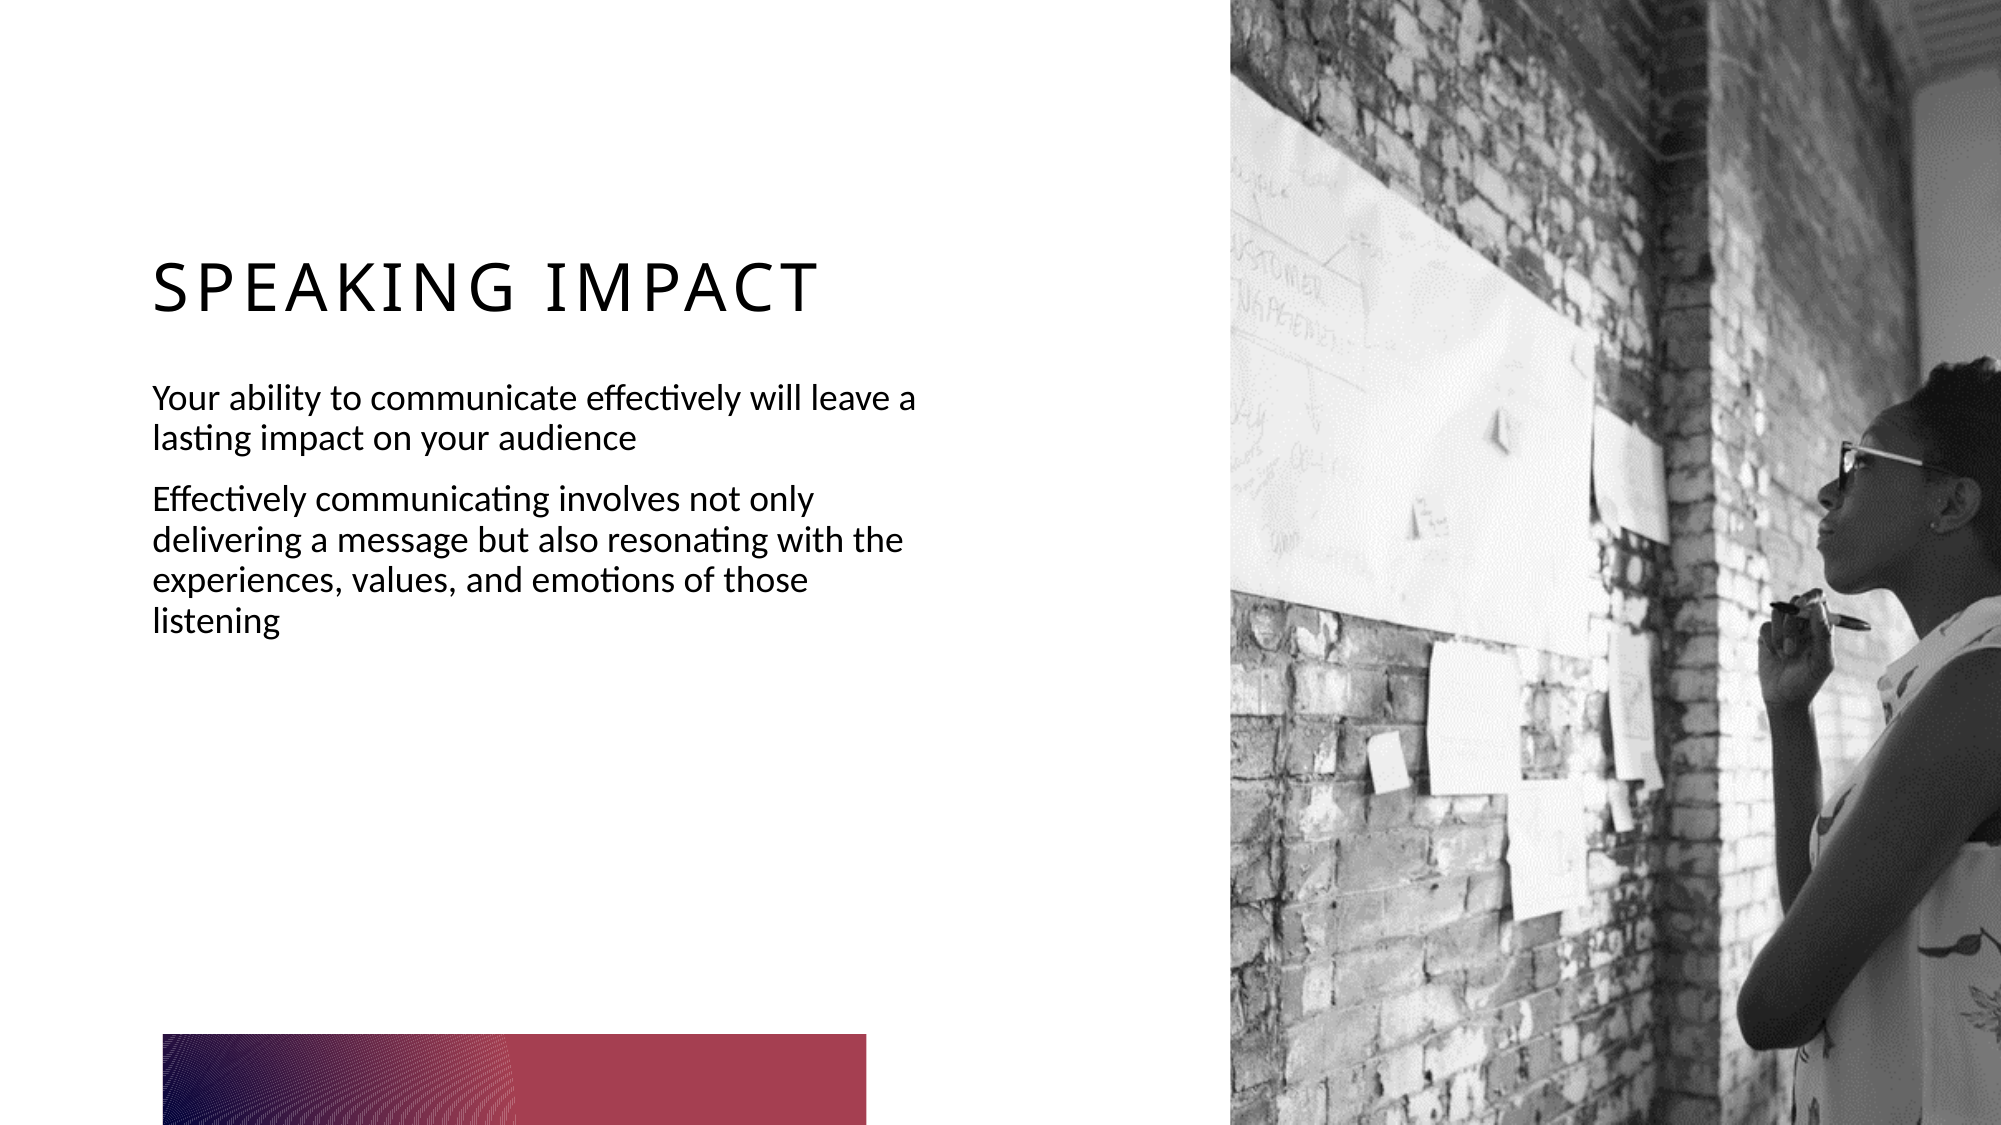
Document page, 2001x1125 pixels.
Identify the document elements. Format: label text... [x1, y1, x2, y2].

list Your ability to communicate effectively will leave a lasting impact on your audience Effectively communicating involves not only delivering a message but also resonating with the experiences, values, and emotions of those listening [137, 370, 941, 1011]
title SPEAKING IMPACT [137, 73, 1150, 334]
picture [1230, 0, 2000, 1125]
